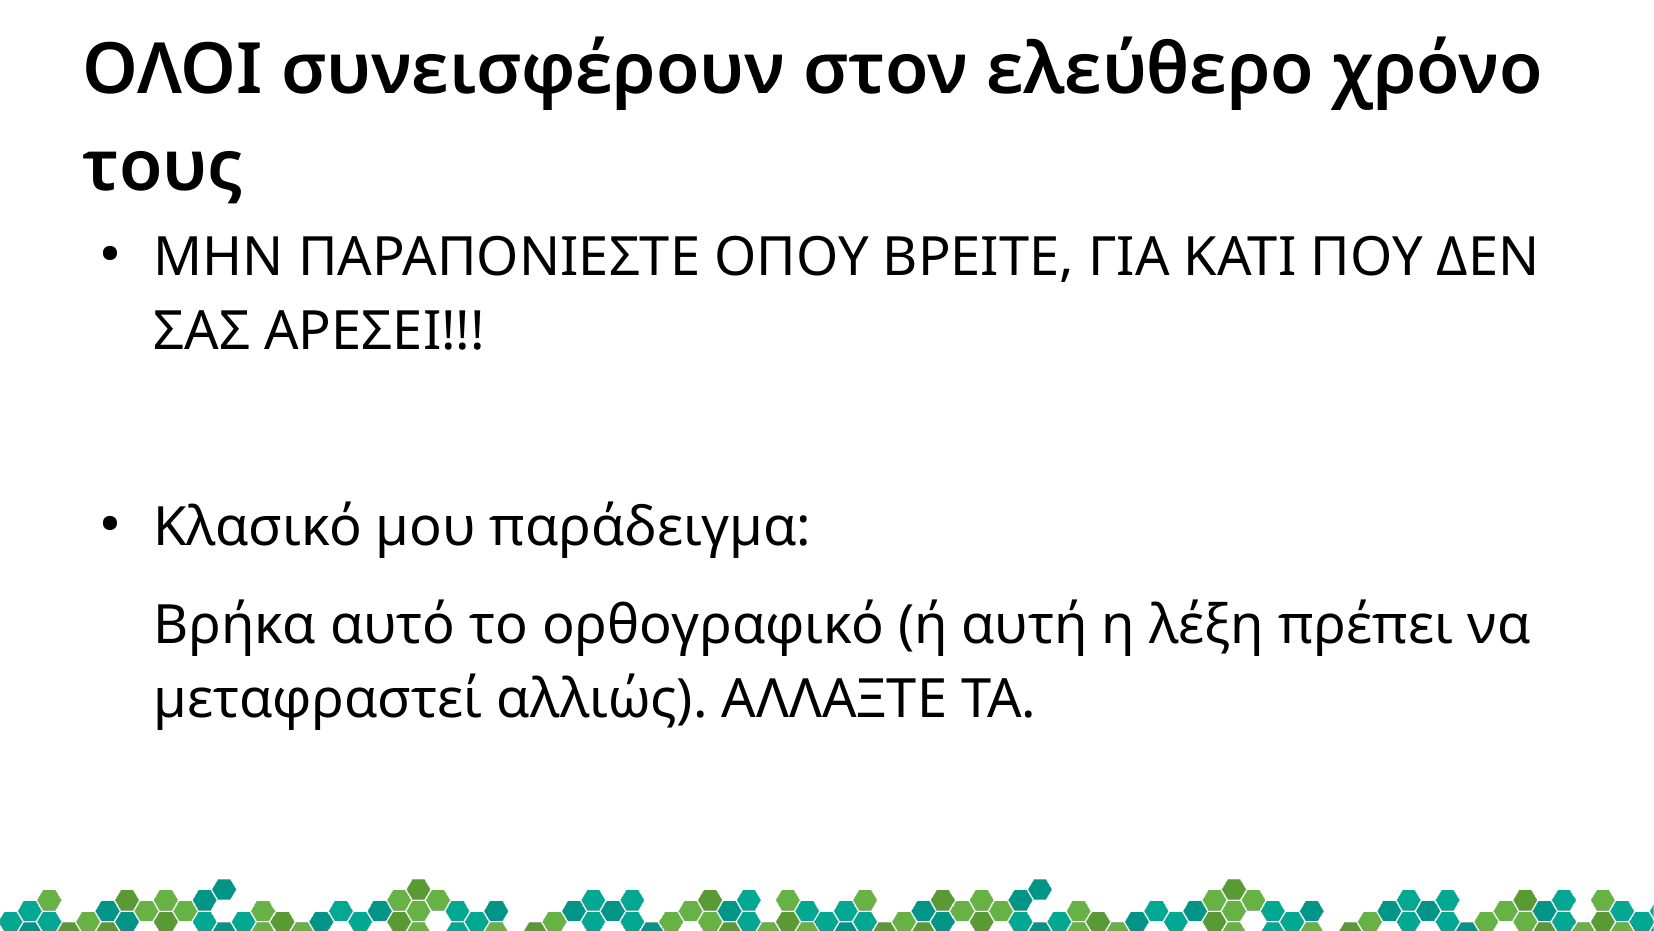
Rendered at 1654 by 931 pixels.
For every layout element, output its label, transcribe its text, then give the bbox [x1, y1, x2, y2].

title ΟΛΟΙ συνεισφέρουν στον ελεύθερο χρόνο τους [82, 37, 1571, 193]
list ΜΗΝ ΠΑΡΑΠΟΝΙΕΣΤΕ ΟΠΟΥ ΒΡΕΙΤΕ, ΓΙΑ ΚΑΤΙ ΠΟΥ ΔΕΝ ΣΑΣ ΑΡΕΣΕΙ!!! Κλασικό μου παράδειγμα: Βρήκα αυτό το ορθογραφικό (ή αυτή η λέξη πρέπει να μεταφραστεί αλλιώς). ΑΛΛΑΞΤΕ ΤΑ. [82, 217, 1571, 855]
picture [0, 871, 1654, 931]
